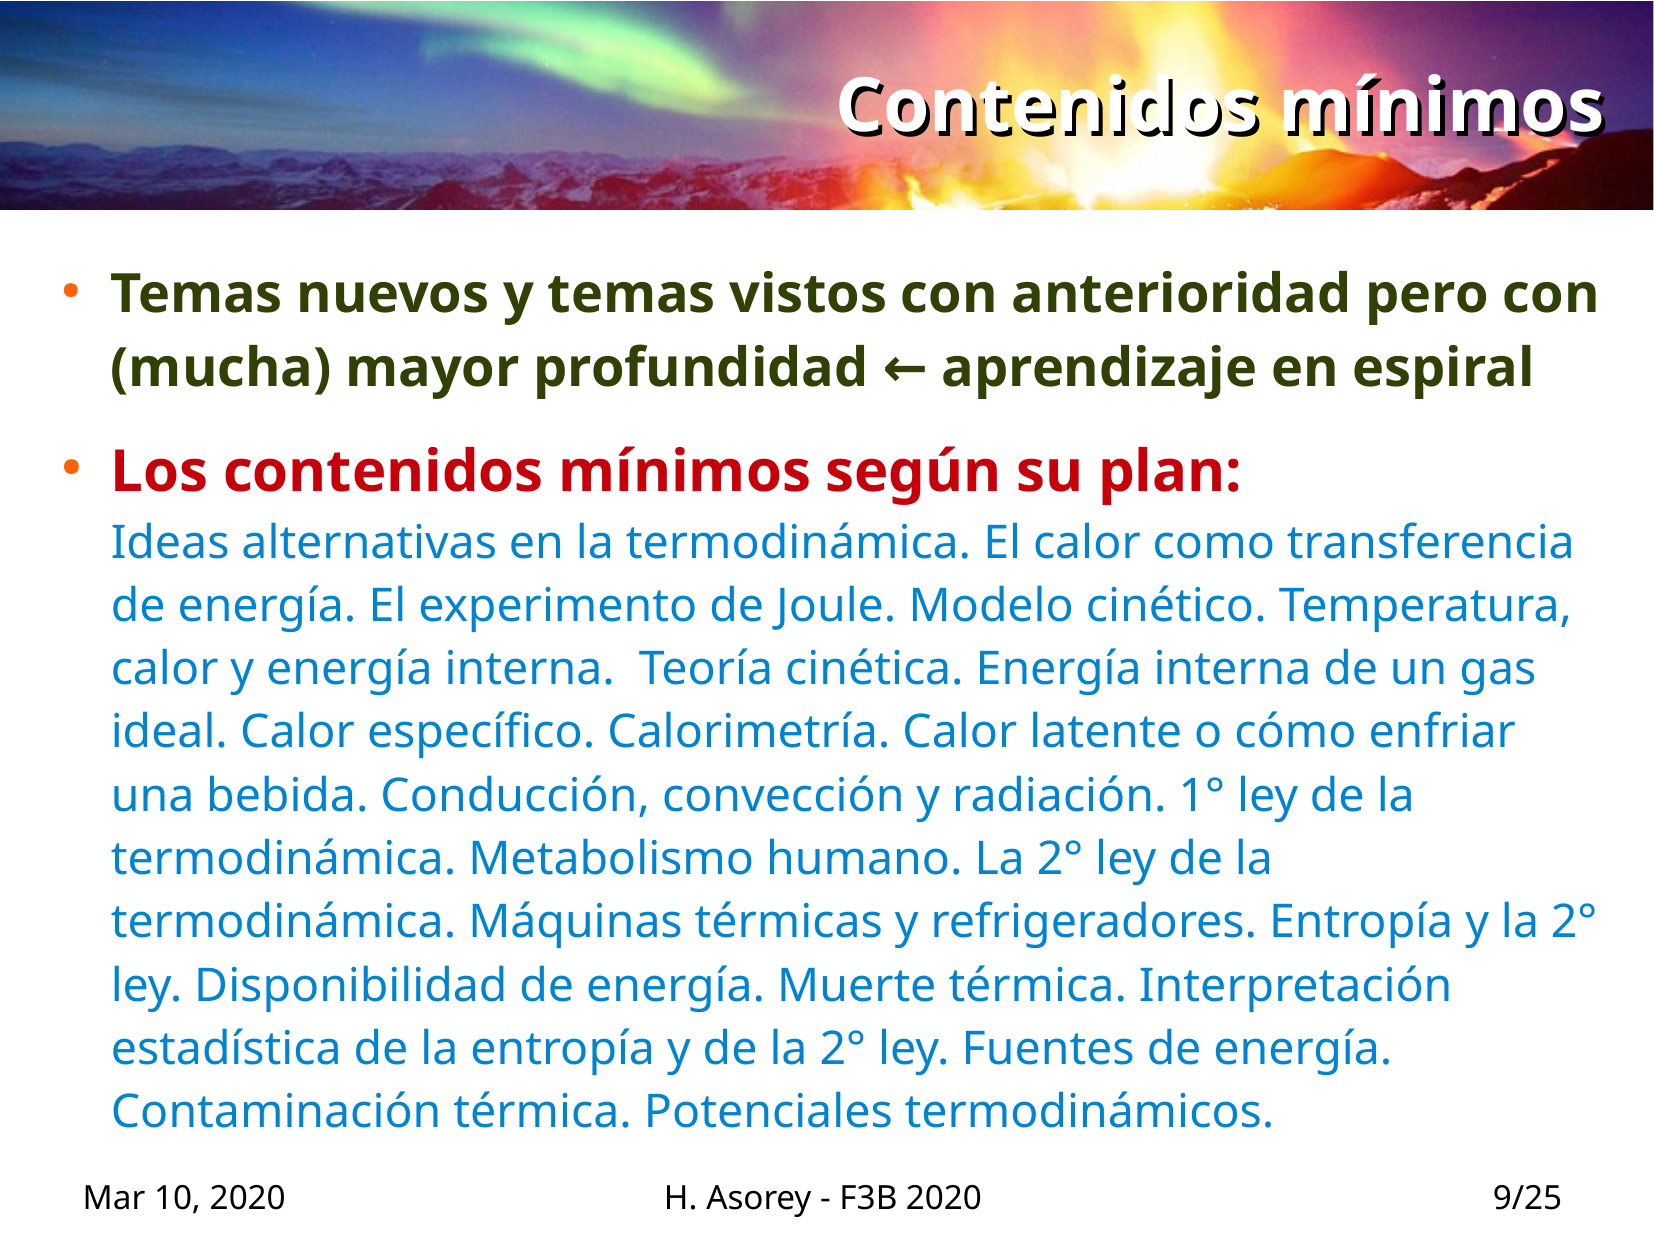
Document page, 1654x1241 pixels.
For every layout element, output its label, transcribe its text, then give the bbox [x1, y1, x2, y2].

picture [0, 1, 1654, 210]
title Contenidos mínimos [45, 15, 1606, 191]
list Temas nuevos y temas vistos con anterioridad pero con (mucha) mayor profundidad ← aprendizaje en espiral Los contenidos mínimos según su plan: Ideas alternativas en la termodinámica. El calor como transferencia de energía. El experimento de Joule. Modelo cinético. Temperatura, calor y energía interna. Teoría cinética. Energía interna de un gas ideal. Calor específico. Calorimetría. Calor latente o cómo enfriar una bebida. Conducción, convección y radiación. 1° ley de la termodinámica. Metabolismo humano. La 2° ley de la termodinámica. Máquinas térmicas y refrigeradores. Entropía y la 2° ley. Disponibilidad de energía. Muerte térmica. Interpretación estadística de la entropía y de la 2° ley. Fuentes de energía. Contaminación térmica. Potenciales termodinámicos. [45, 255, 1606, 1156]
